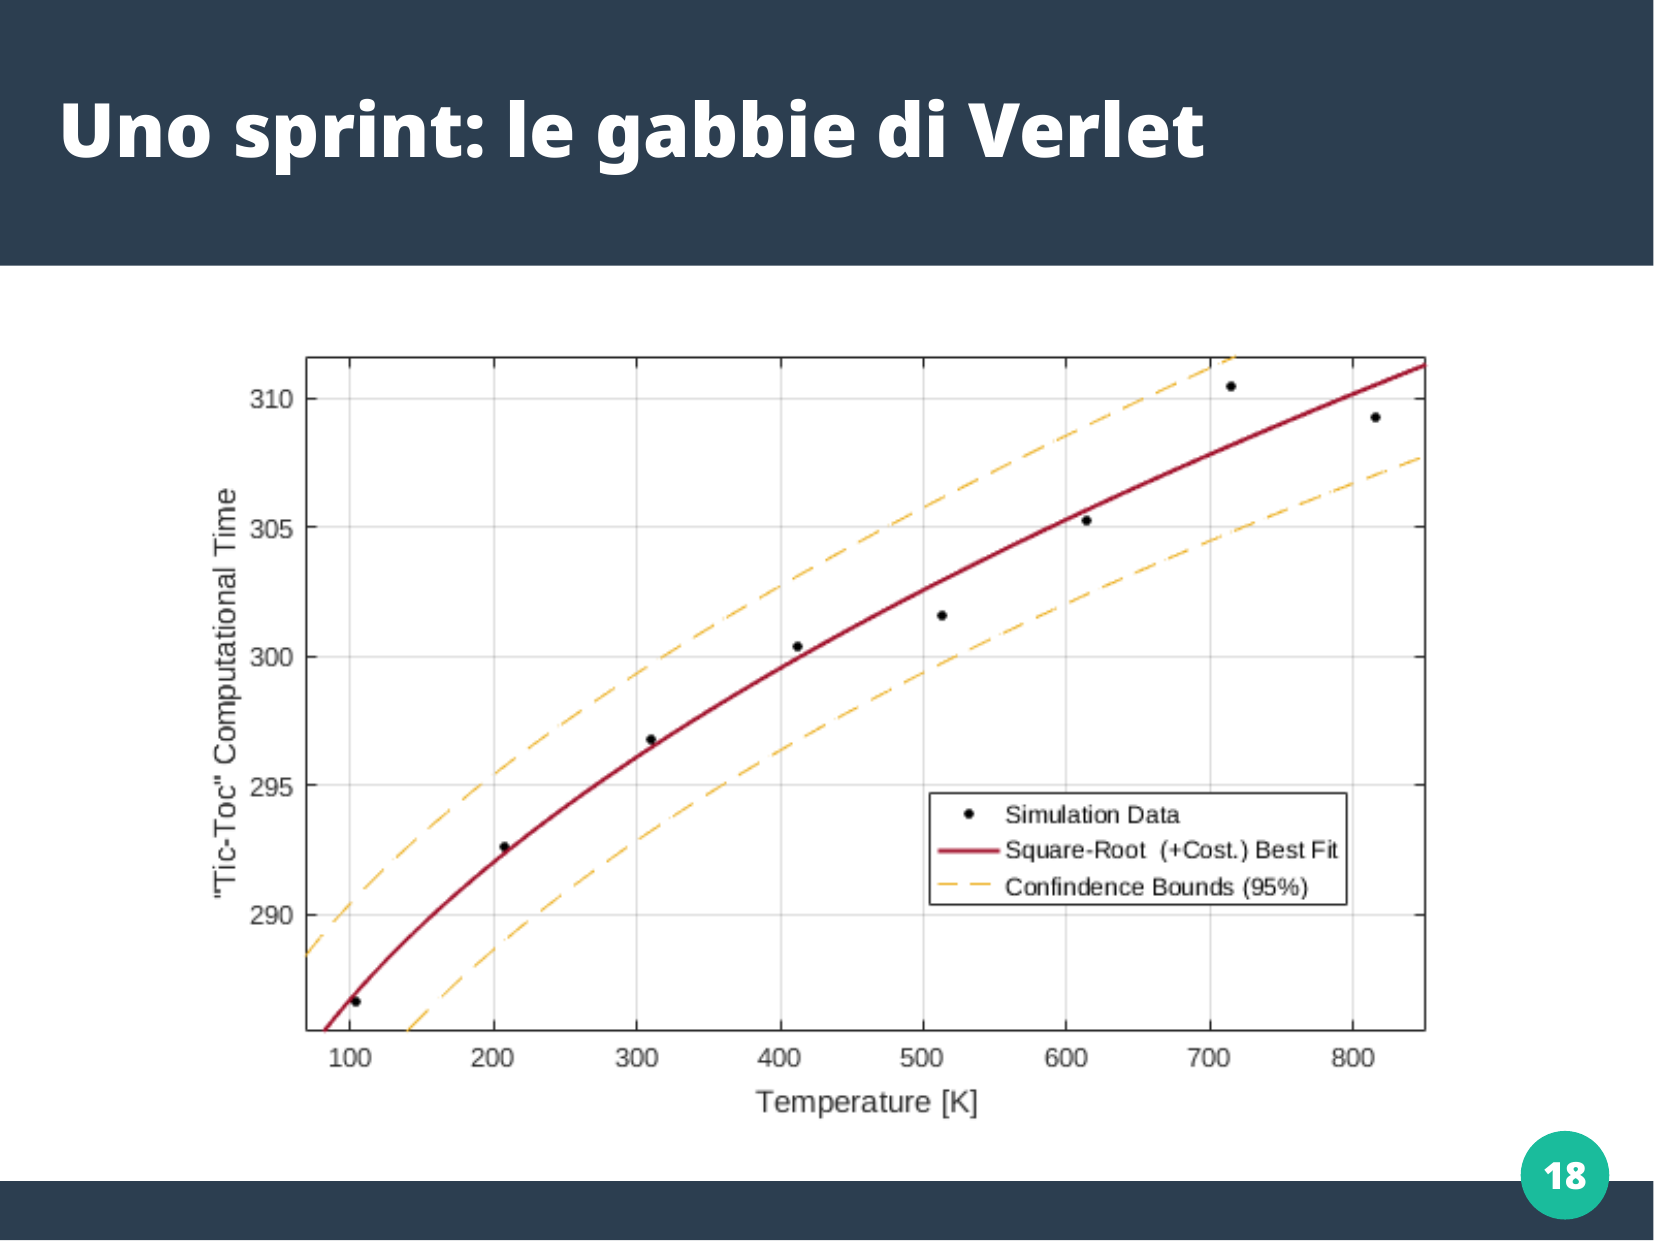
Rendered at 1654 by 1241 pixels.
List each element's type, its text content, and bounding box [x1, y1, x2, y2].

picture [118, 295, 1565, 1123]
title Uno sprint: le gabbie di Verlet [59, 49, 1595, 207]
